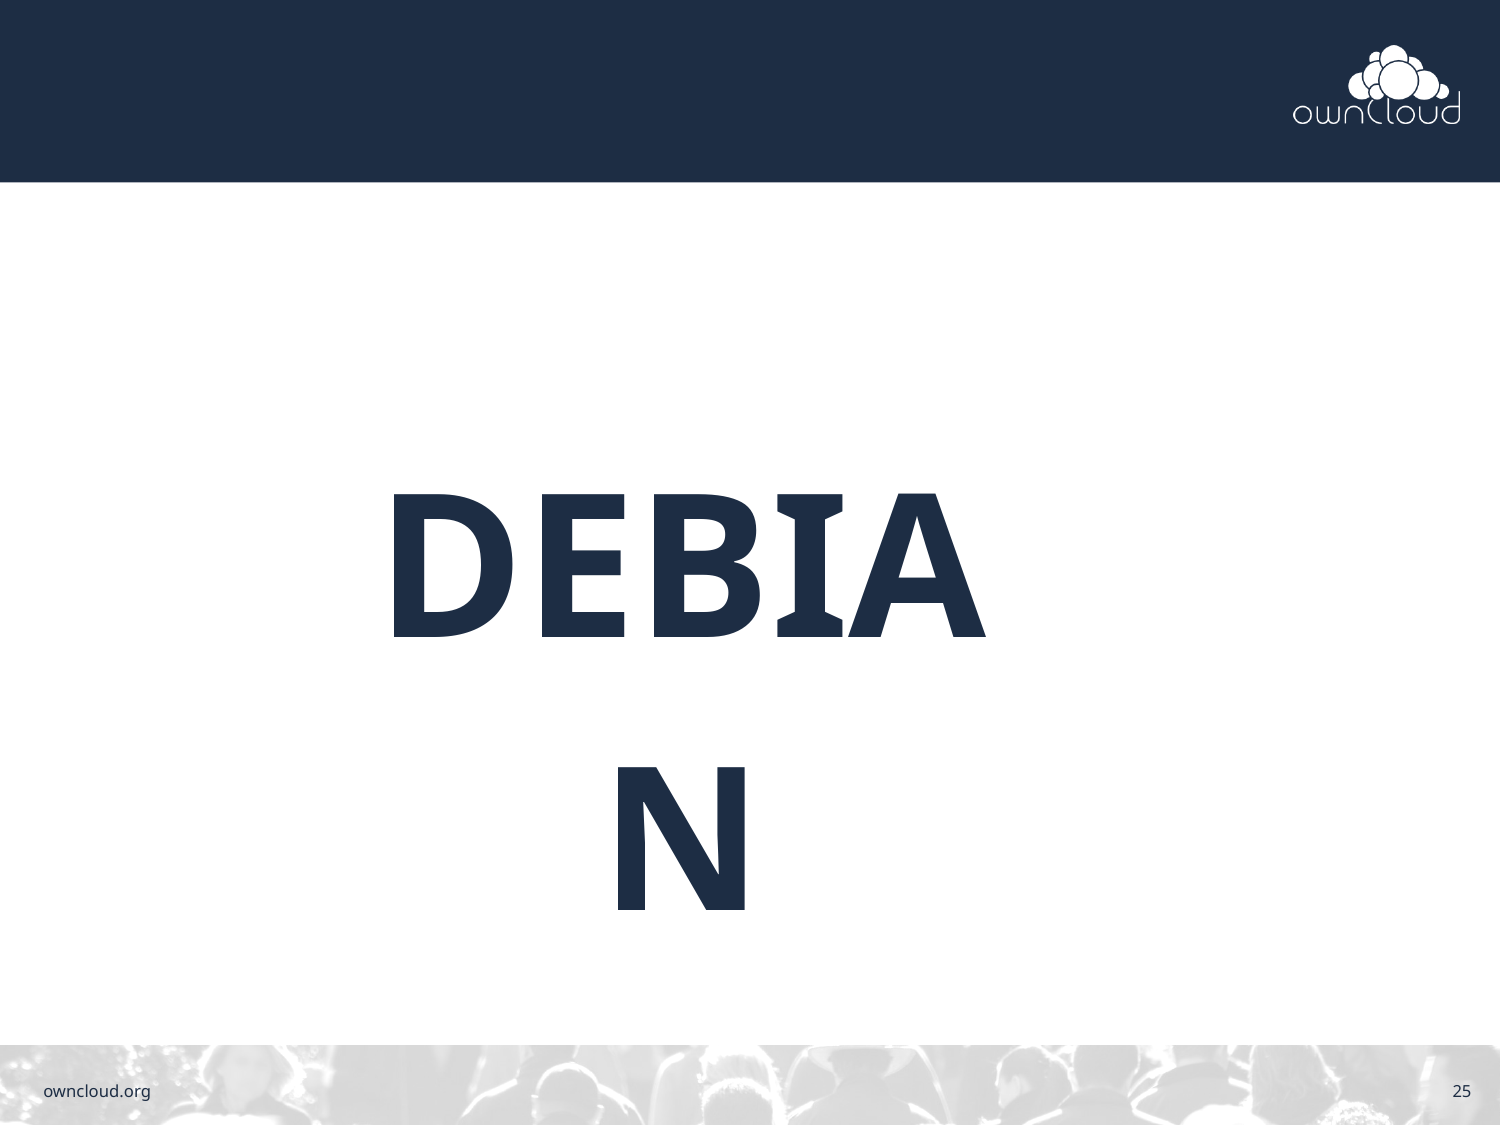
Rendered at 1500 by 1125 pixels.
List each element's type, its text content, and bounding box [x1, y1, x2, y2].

list DEBIAN [376, 424, 1145, 701]
picture [0, 1045, 1500, 1125]
picture [1293, 45, 1460, 124]
